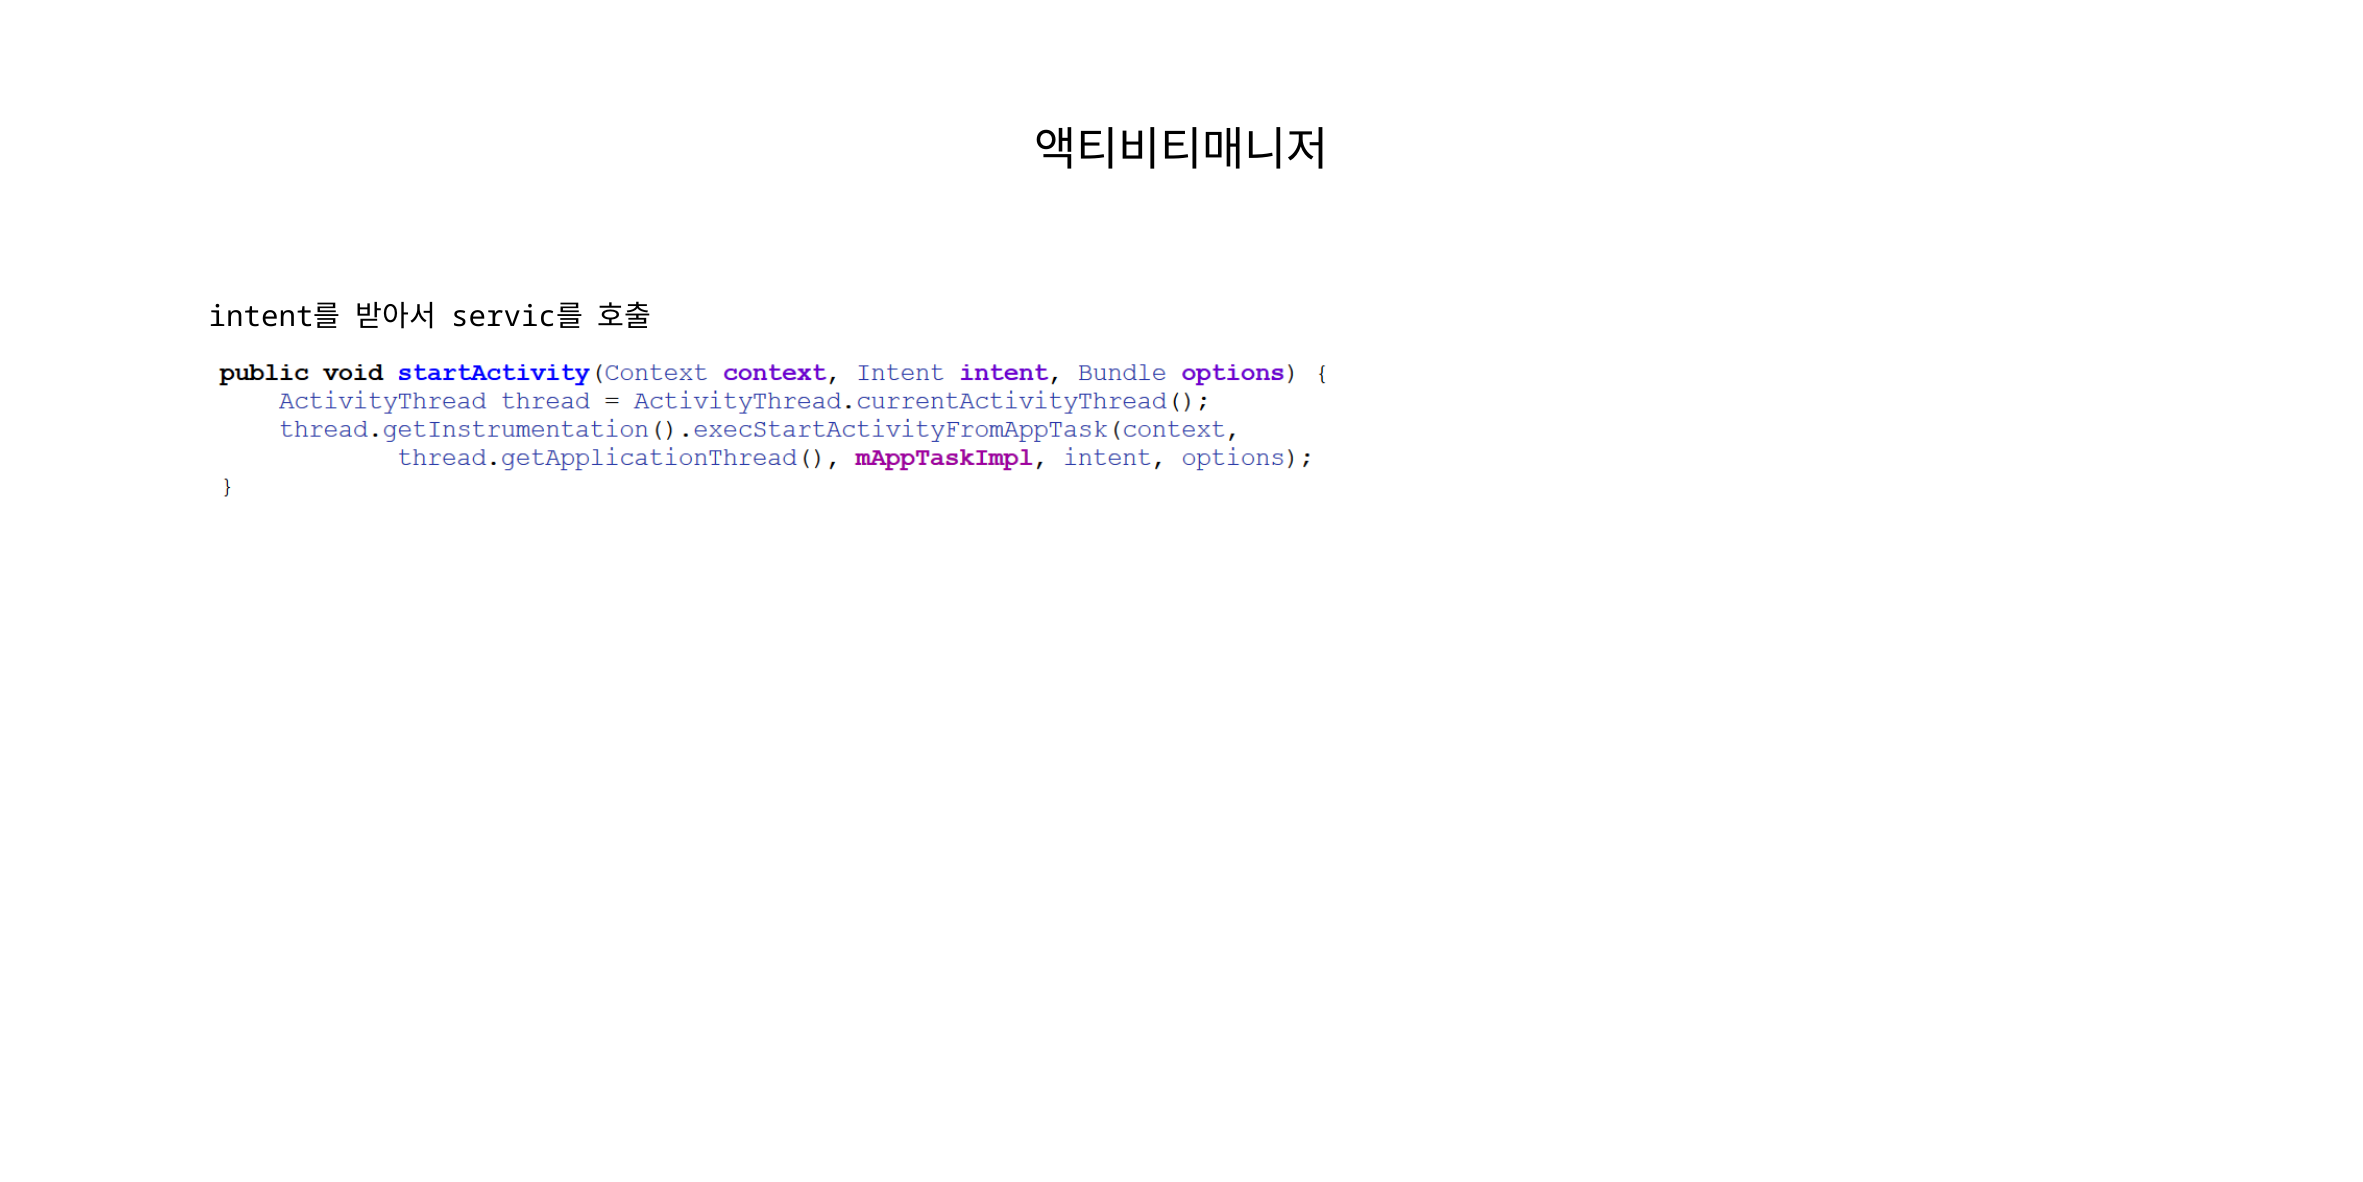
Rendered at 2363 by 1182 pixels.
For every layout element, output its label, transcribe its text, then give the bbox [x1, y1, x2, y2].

picture [205, 357, 1346, 508]
text_box intent를 받아서 servic를 호출 [193, 285, 669, 330]
title 액티비티매니저 [118, 47, 2245, 245]
